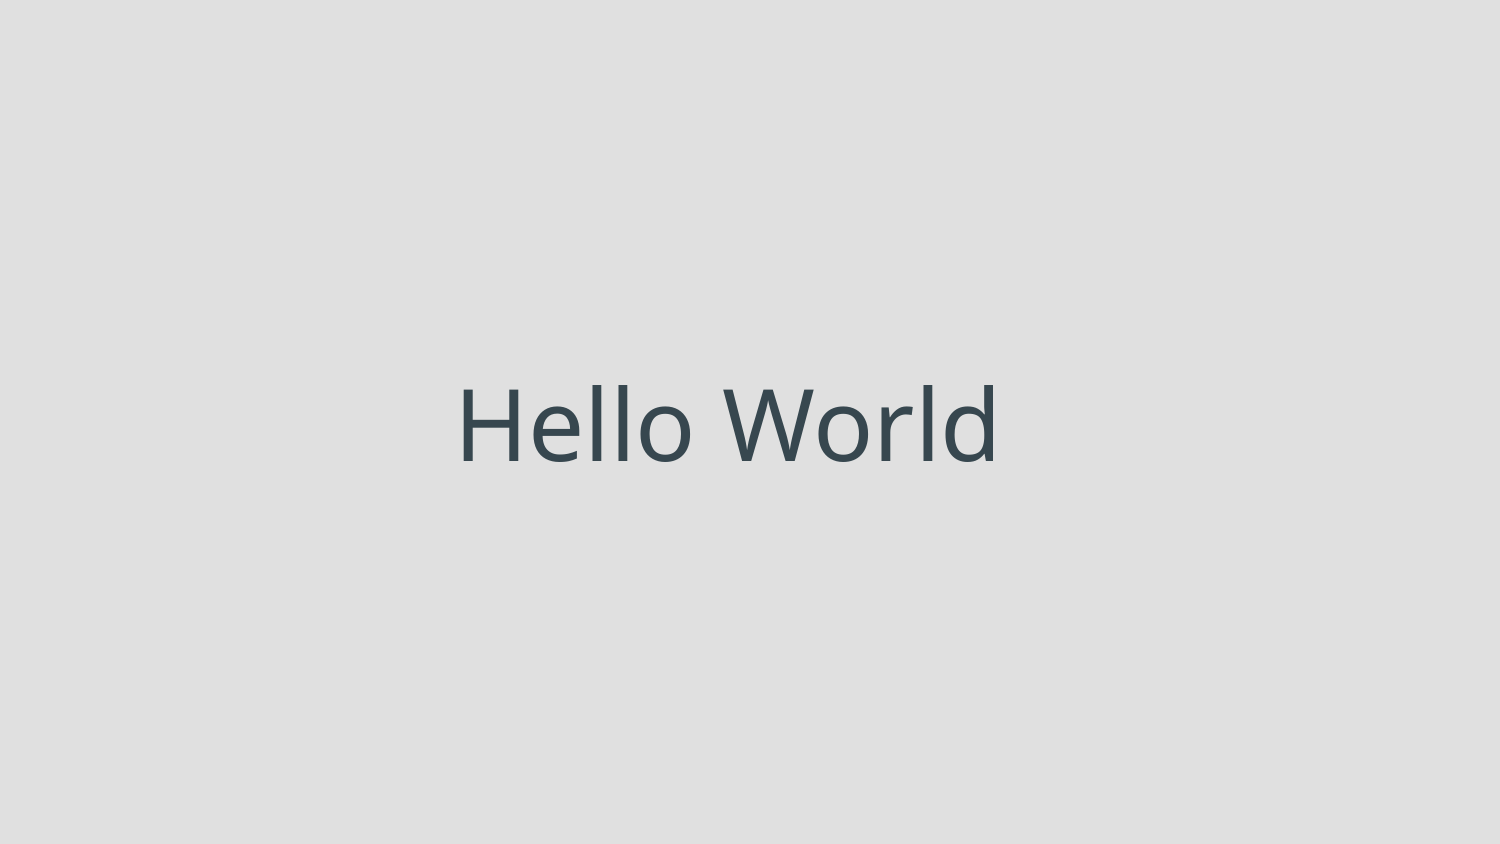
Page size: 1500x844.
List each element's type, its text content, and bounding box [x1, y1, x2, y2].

title Hello World [80, 86, 1377, 758]
